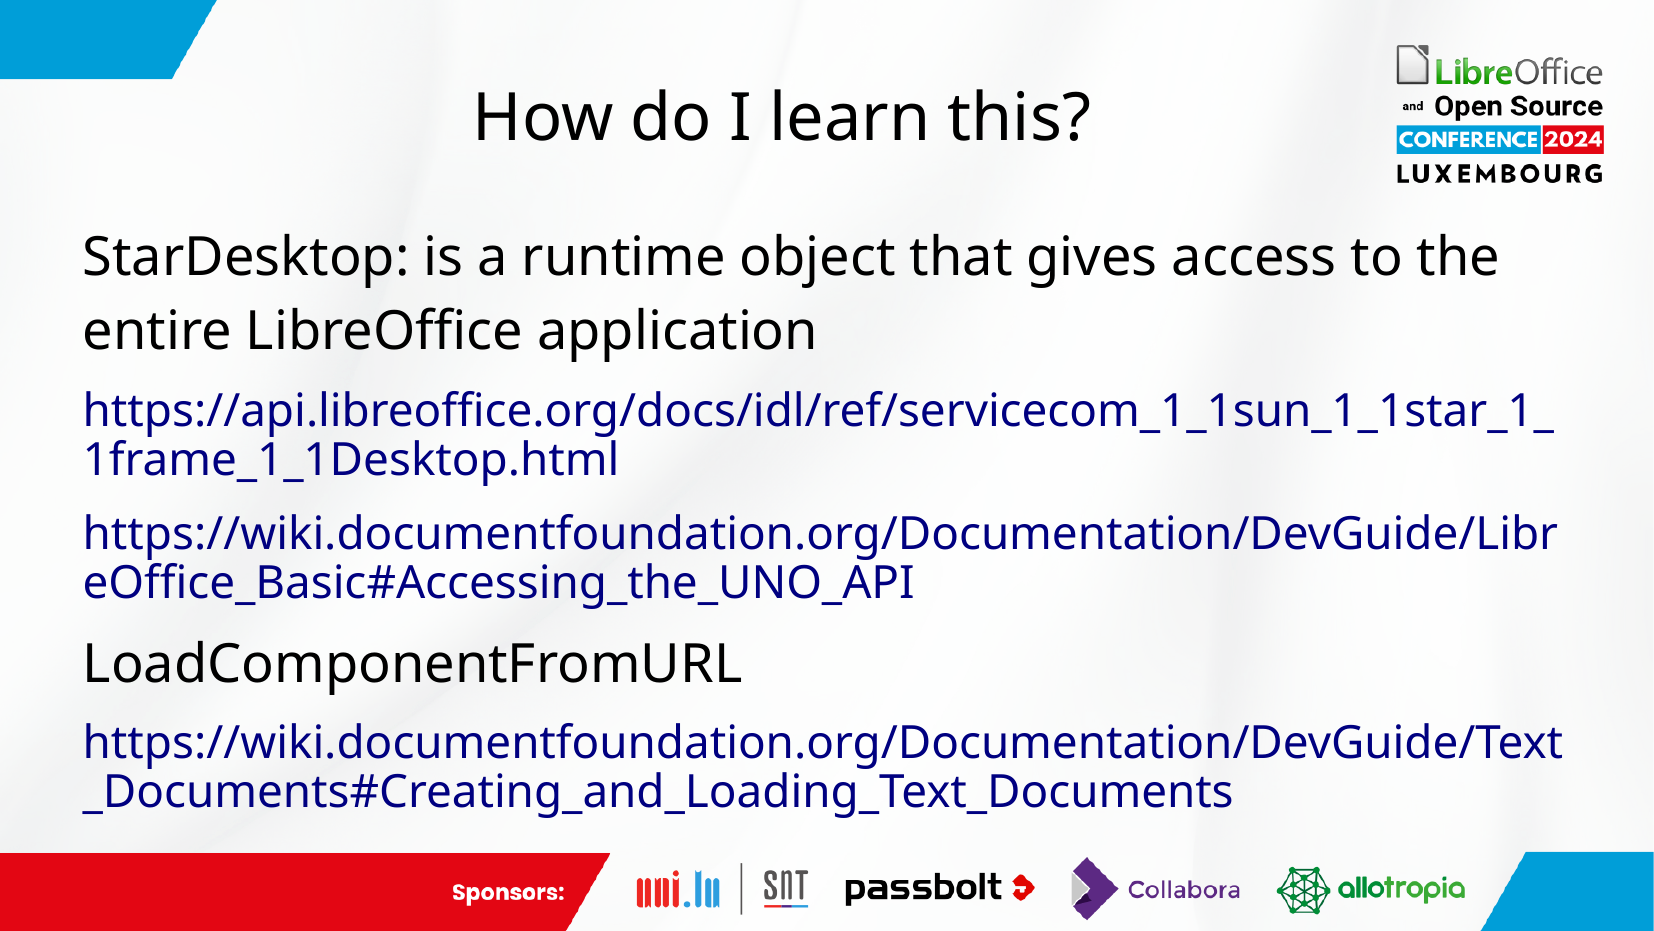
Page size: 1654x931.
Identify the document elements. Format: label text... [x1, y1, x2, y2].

picture [0, 0, 1654, 931]
title How do I learn this? [206, 37, 1359, 193]
list StarDesktop: is a runtime object that gives access to the entire LibreOffice application https://api.libreoffice.org/docs/idl/ref/servicecom_1_1sun_1_1star_1_1frame_1_1Desktop.html https://wiki.documentfoundation.org/Documentation/DevGuide/LibreOffice_Basic#Accessing_the_UNO_API LoadComponentFromURL https://wiki.documentfoundation.org/Documentation/DevGuide/Text_Documents#Creating_and_Loading_Text_Documents [82, 217, 1565, 827]
